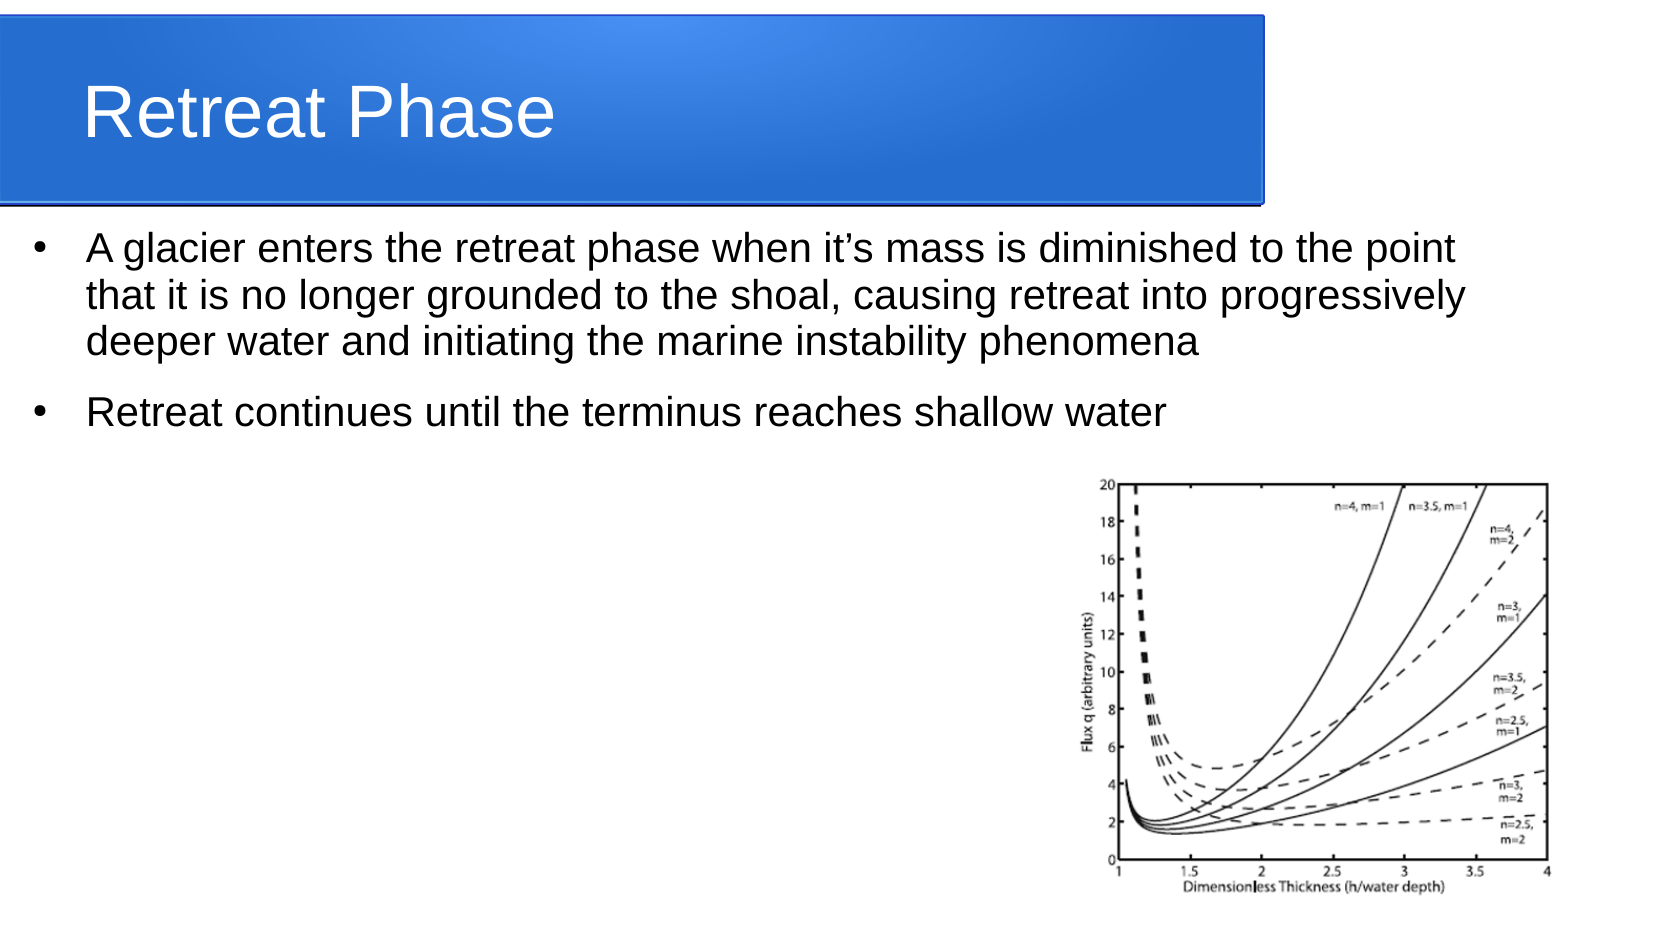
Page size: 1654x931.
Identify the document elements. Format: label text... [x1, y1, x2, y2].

list A glacier enters the retreat phase when it’s mass is diminished to the point that it is no longer grounded to the shoal, causing retreat into progressively deeper water and initiating the marine instability phenomena Retreat continues until the terminus reaches shallow water [15, 225, 1504, 765]
title Retreat Phase [82, 35, 1235, 189]
picture [1065, 462, 1576, 899]
